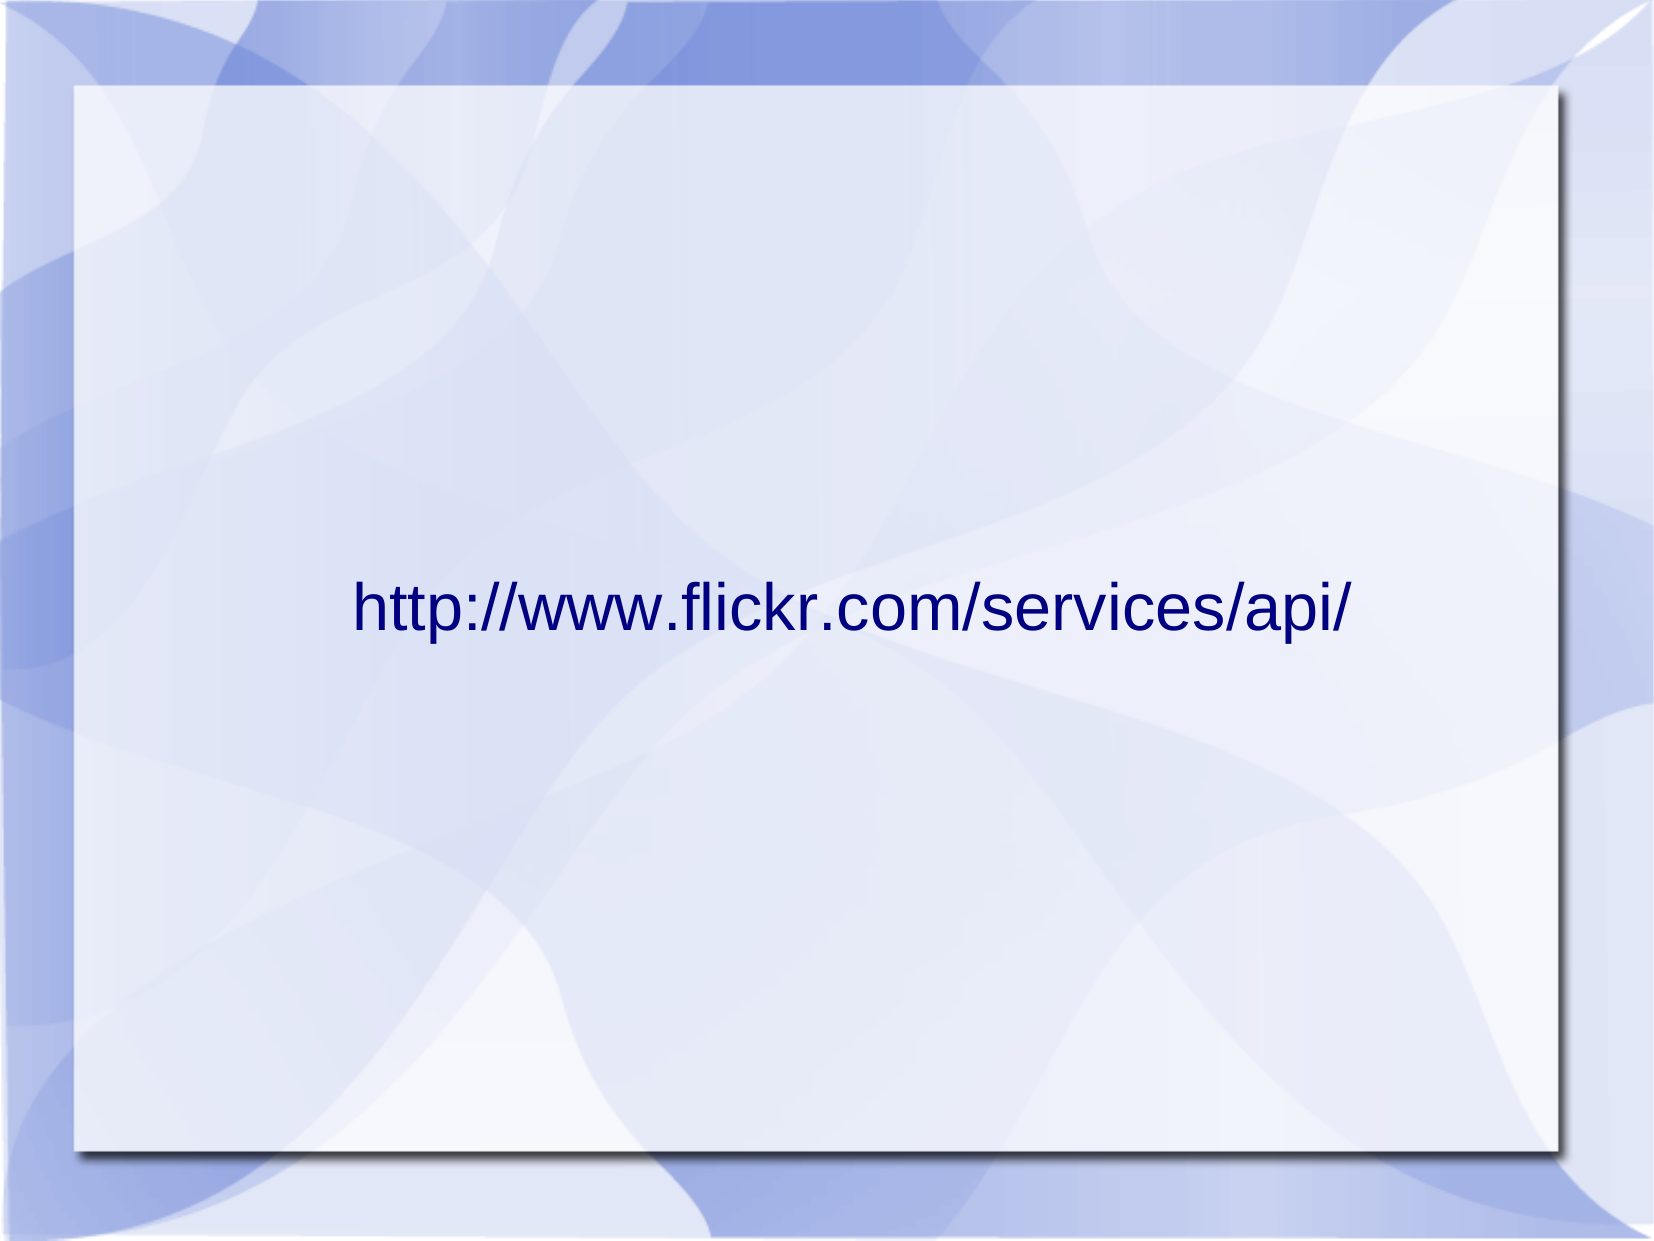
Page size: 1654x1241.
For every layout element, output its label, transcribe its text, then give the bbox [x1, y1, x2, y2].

picture [0, 0, 1654, 1241]
text_box http://www.flickr.com/services/api/ [337, 562, 1426, 652]
